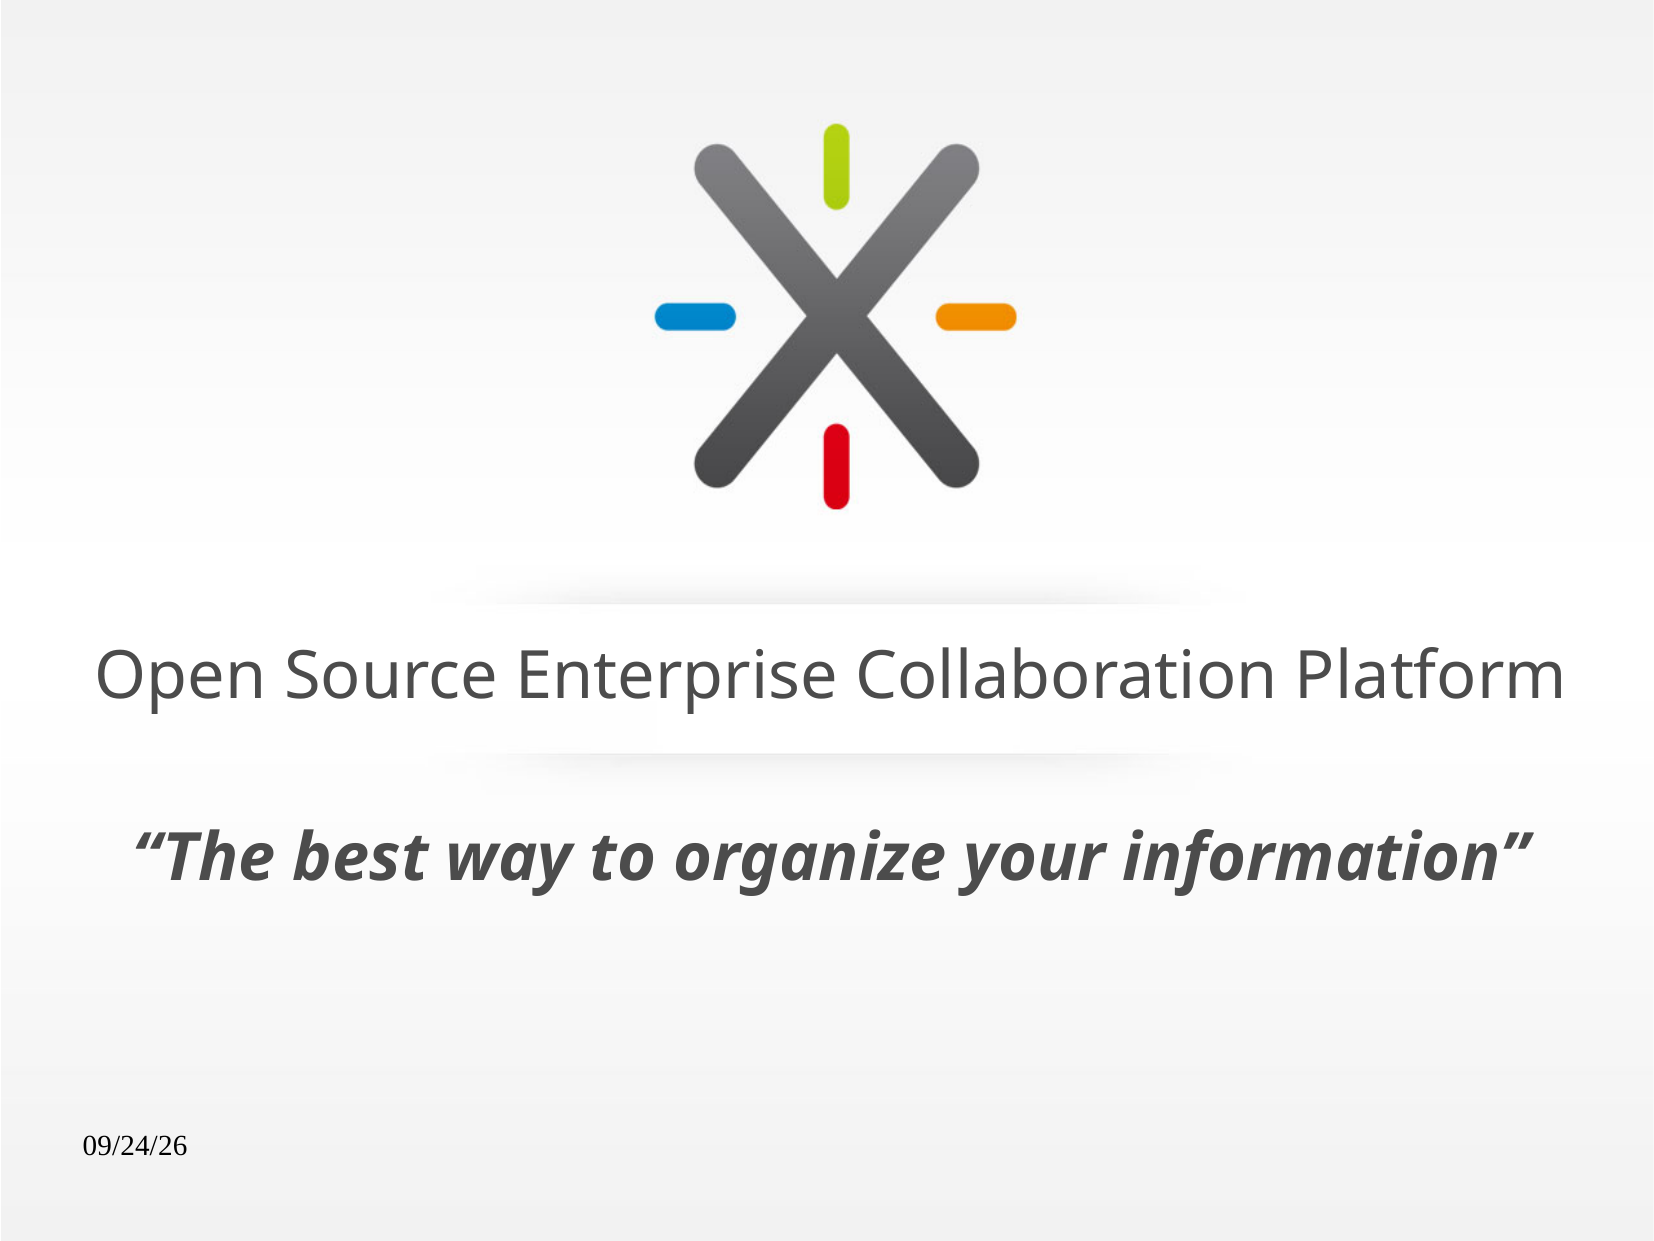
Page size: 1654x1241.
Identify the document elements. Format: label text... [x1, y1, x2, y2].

picture [1, 0, 1654, 1241]
title Open Source Enterprise Collaboration Platform “The best way to organize your information” [84, 630, 1580, 898]
